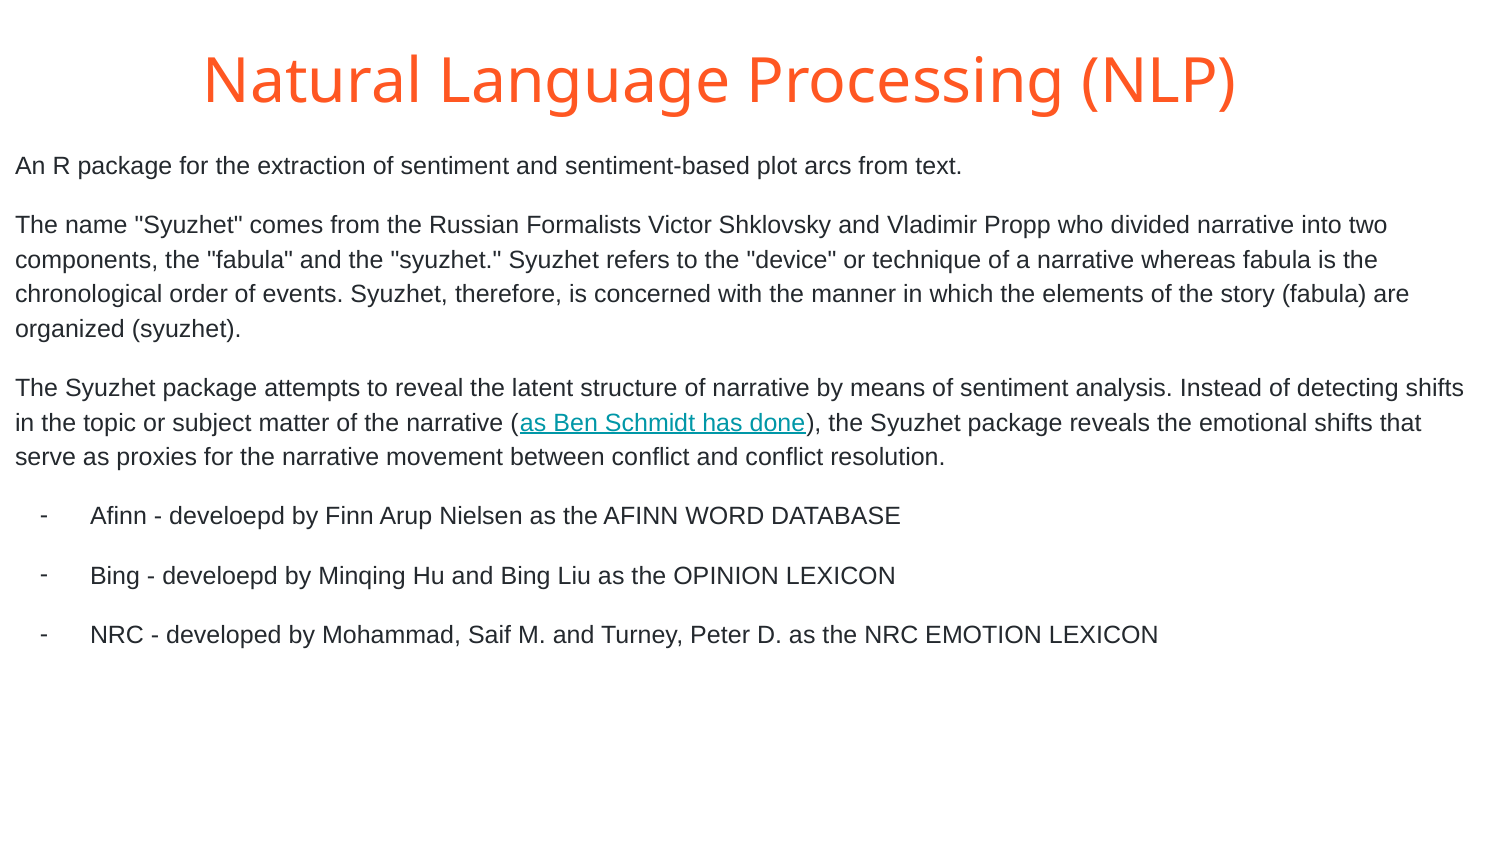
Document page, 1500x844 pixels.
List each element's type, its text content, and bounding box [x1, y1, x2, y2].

title Natural Language Processing (NLP) [0, 0, 1441, 130]
subtitle An R package for the extraction of sentiment and sentiment-based plot arcs from text. The name "Syuzhet" comes from the Russian Formalists Victor Shklovsky and Vladimir Propp who divided narrative into two components, the "fabula" and the "syuzhet." Syuzhet refers to the "device" or technique of a narrative whereas fabula is the chronological order of events. Syuzhet, therefore, is concerned with the manner in which the elements of the story (fabula) are organized (syuzhet). The Syuzhet package attempts to reveal the latent structure of narrative by means of sentiment analysis. Instead of detecting shifts in the topic or subject matter of the narrative (as Ben Schmidt has done), the Syuzhet package reveals the emotional shifts that serve as proxies for the narrative movement between conflict and conflict resolution. Afinn - develoepd by Finn Arup Nielsen as the AFINN WORD DATABASE Bing - develoepd by Minqing Hu and Bing Liu as the OPINION LEXICON NRC - developed by Mohammad, Saif M. and Turney, Peter D. as the NRC EMOTION LEXICON [0, 130, 1500, 712]
